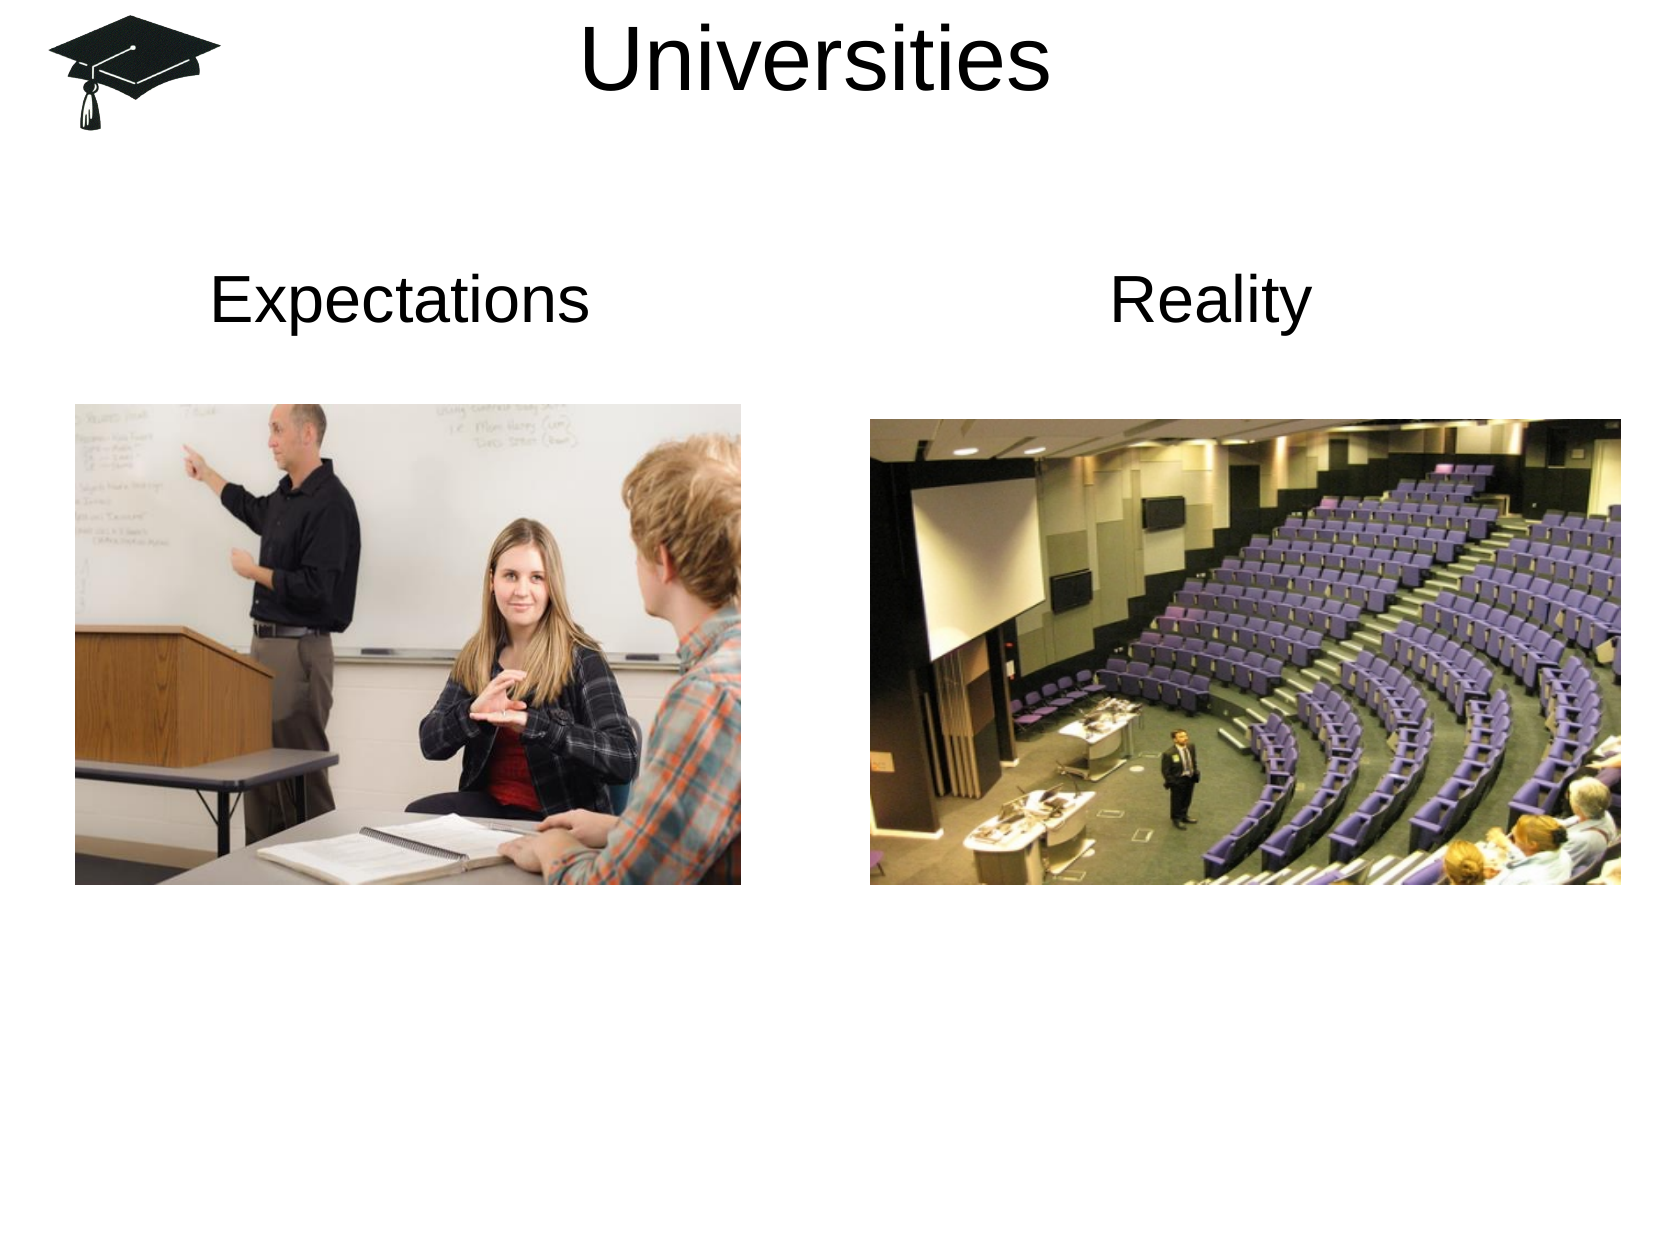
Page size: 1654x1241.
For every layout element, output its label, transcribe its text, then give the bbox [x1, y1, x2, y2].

title Universities [71, 0, 1561, 163]
text_box Reality [1095, 255, 1396, 345]
text_box Expectations [195, 255, 706, 345]
picture [45, 14, 226, 136]
picture [75, 404, 741, 886]
picture [870, 419, 1621, 886]
